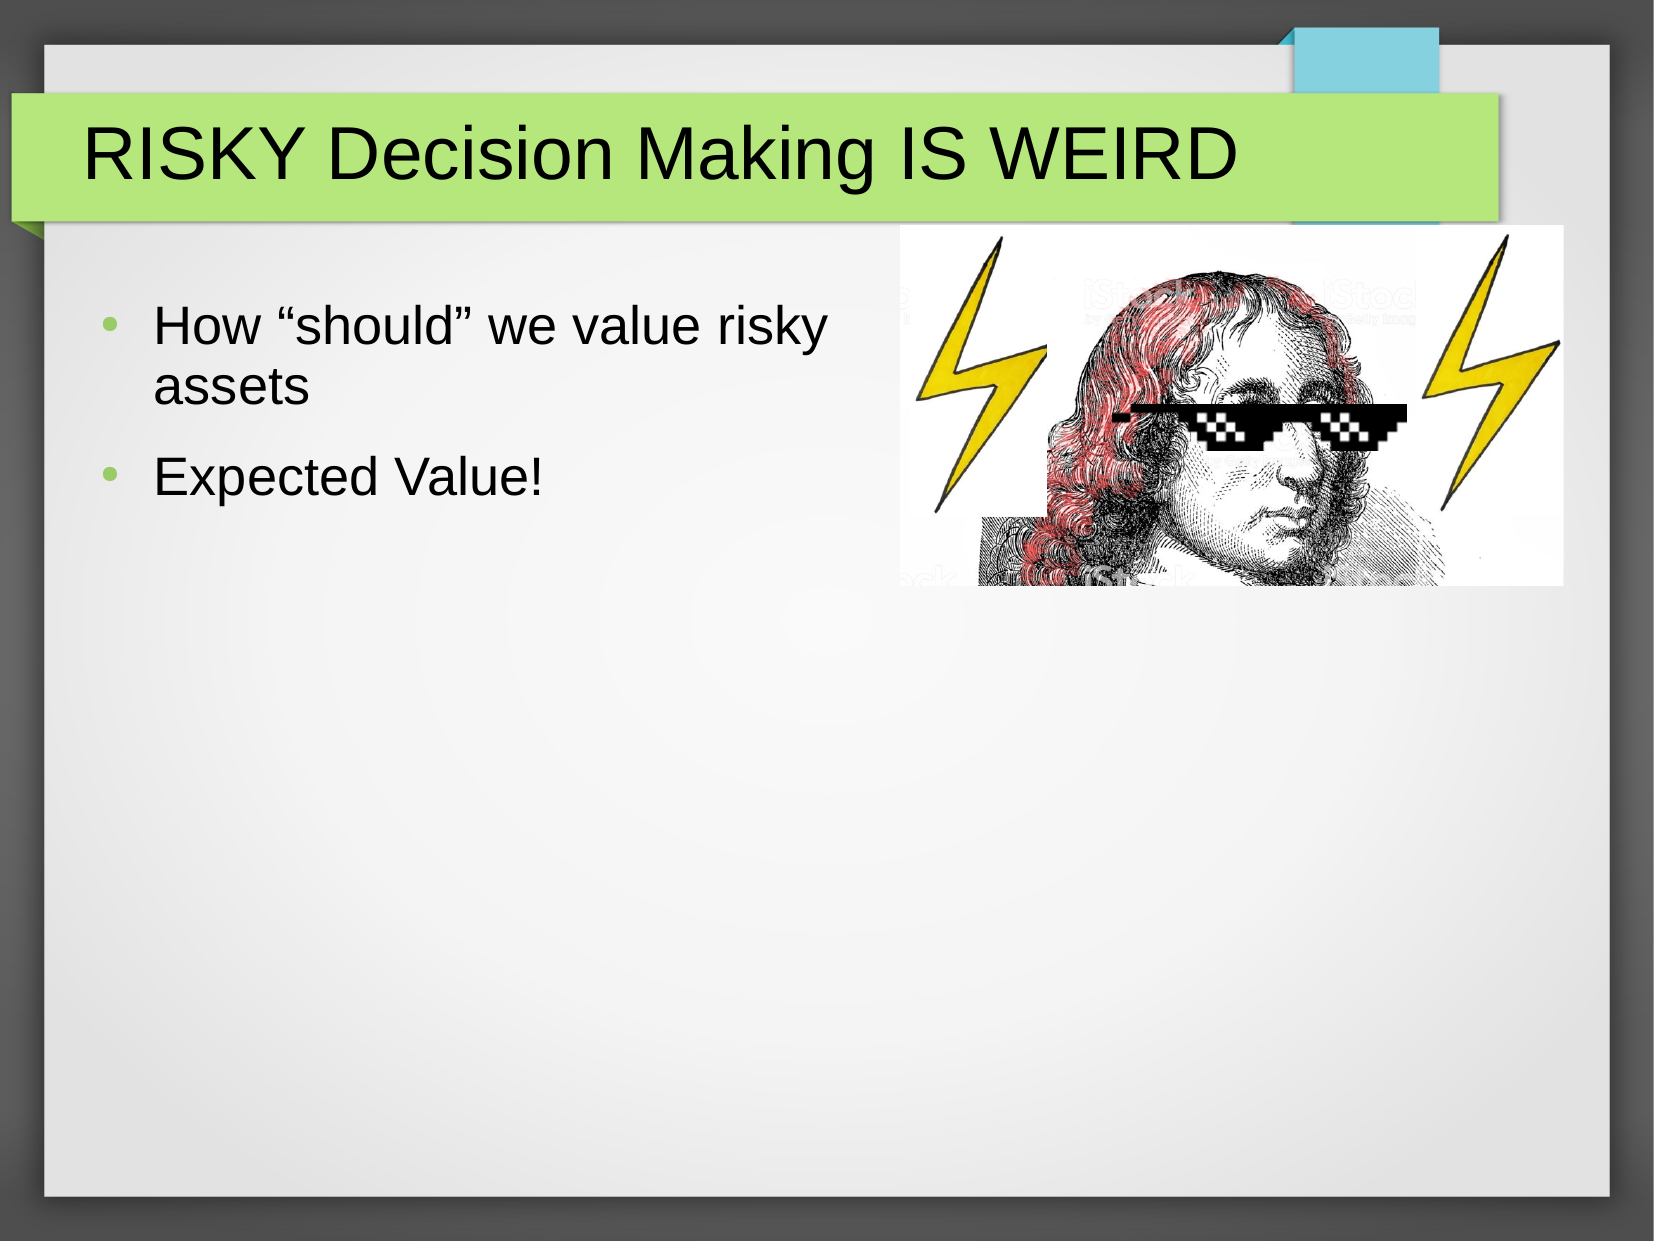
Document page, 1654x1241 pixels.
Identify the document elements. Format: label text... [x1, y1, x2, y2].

list How “should” we value risky assets Expected Value! [82, 295, 901, 1141]
title RISKY Decision Making IS WEIRD [82, 94, 1264, 213]
picture [0, 0, 1654, 1241]
